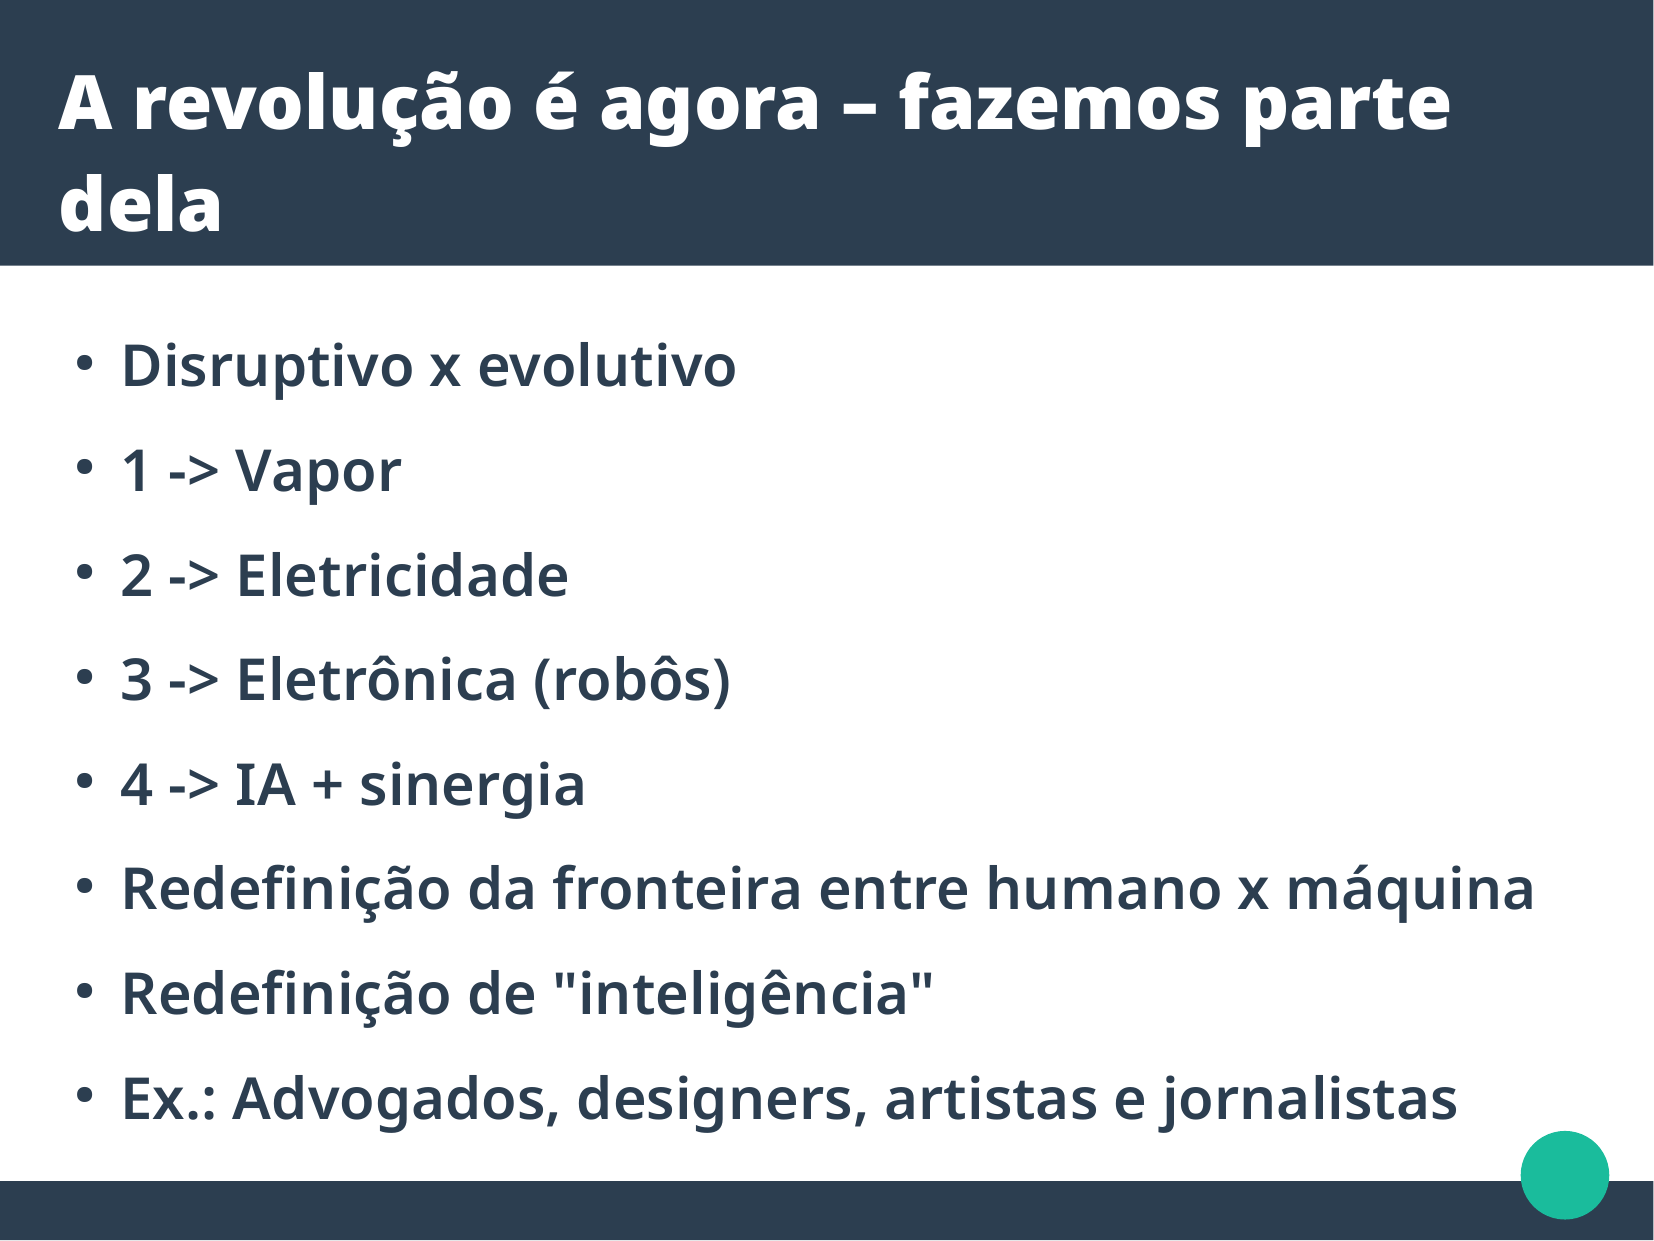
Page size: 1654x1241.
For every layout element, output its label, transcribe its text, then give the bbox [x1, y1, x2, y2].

list Disruptivo x evolutivo 1 -> Vapor 2 -> Eletricidade 3 -> Eletrônica (robôs) 4 -> IA + sinergia Redefinição da fronteira entre humano x máquina Redefinição de "inteligência" Ex.: Advogados, designers, artistas e jornalistas [59, 324, 1595, 1152]
title A revolução é agora – fazemos parte dela [59, 49, 1595, 207]
